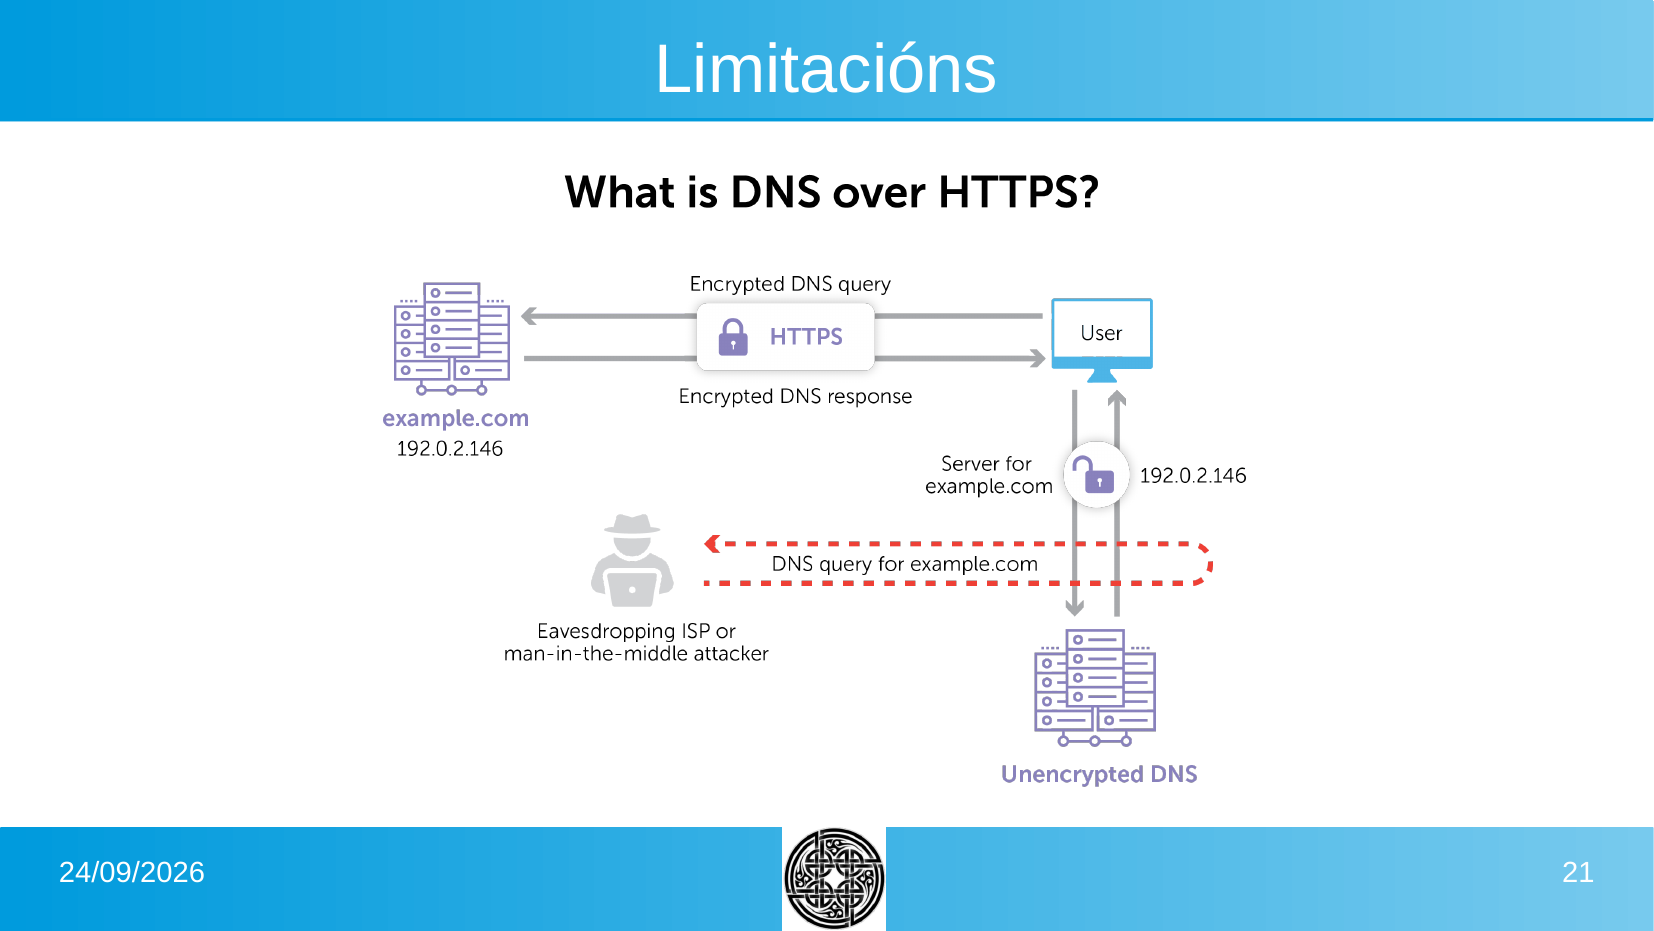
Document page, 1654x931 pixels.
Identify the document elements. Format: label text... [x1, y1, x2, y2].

picture [265, 137, 1388, 808]
picture [782, 826, 886, 931]
title Limitacións [59, 29, 1595, 108]
